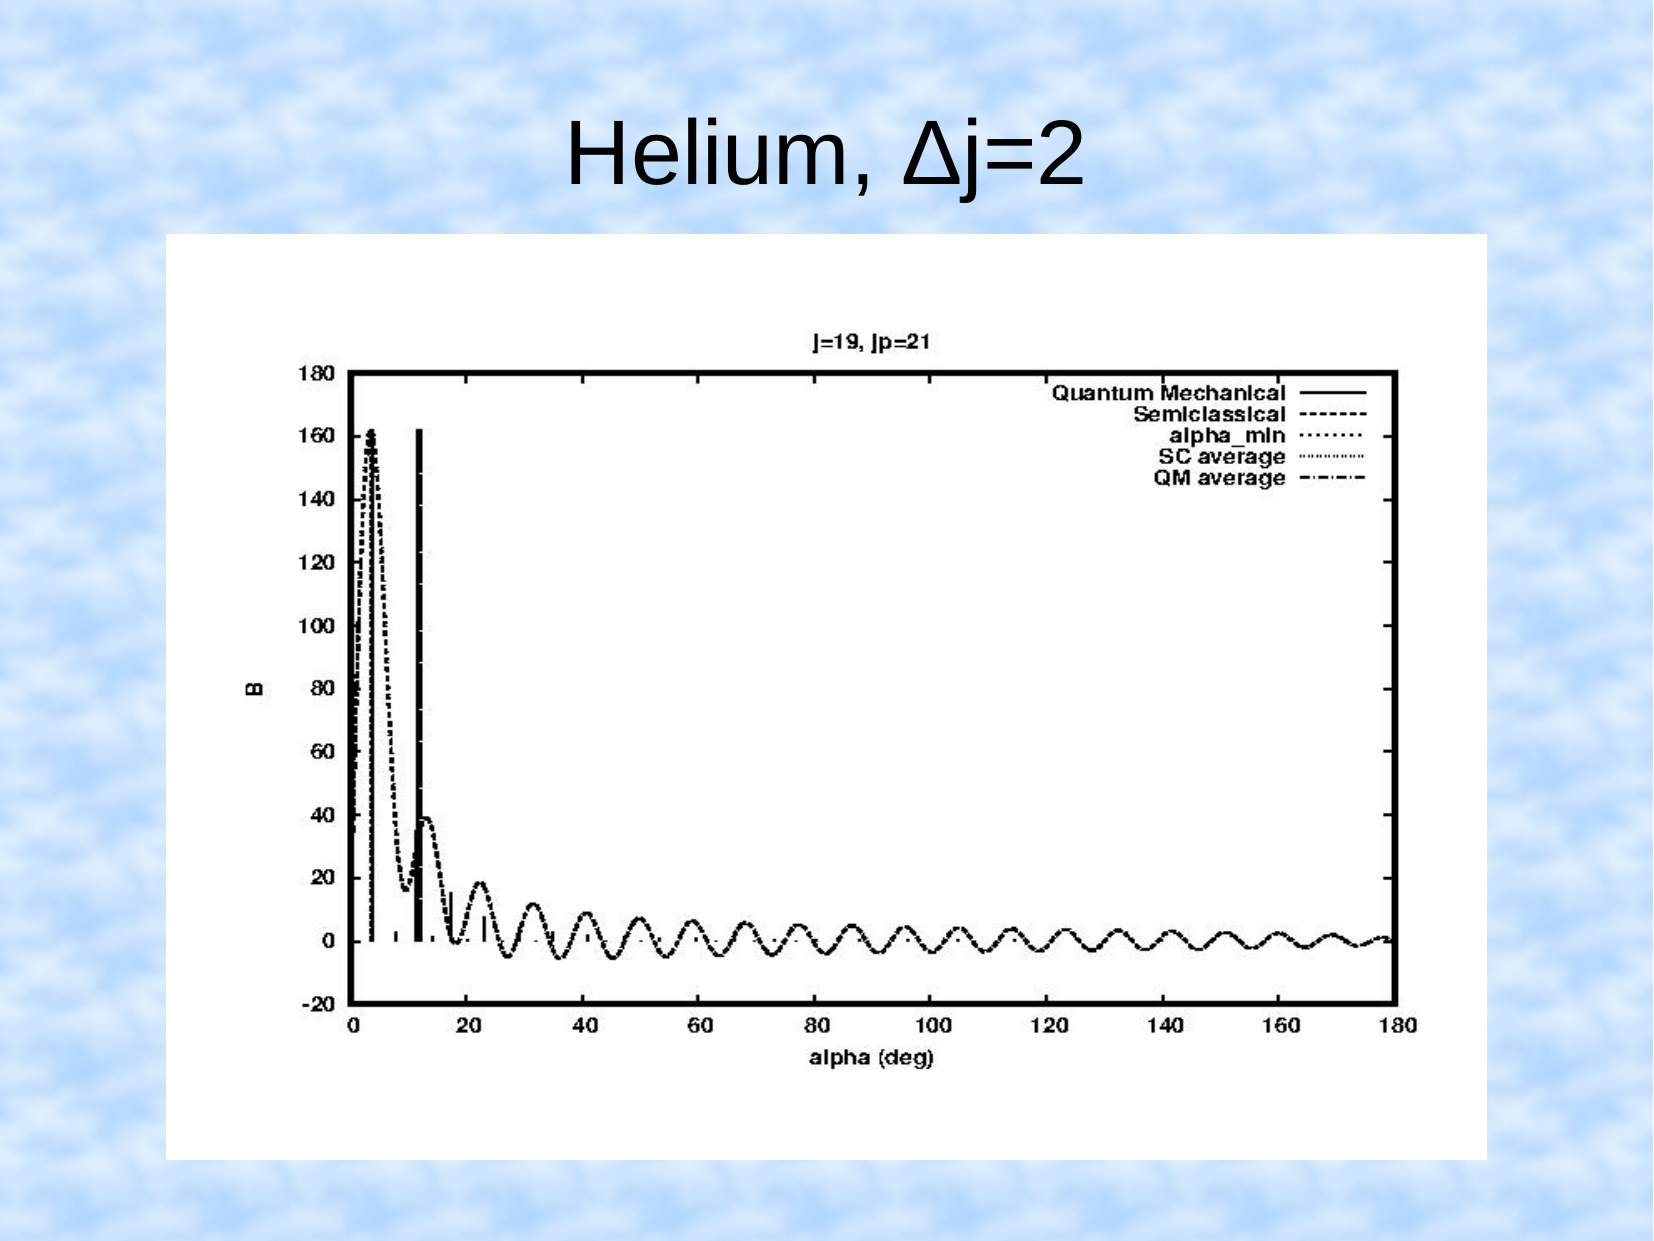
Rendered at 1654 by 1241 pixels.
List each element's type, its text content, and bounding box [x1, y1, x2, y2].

title Helium, Δj=2 [82, 49, 1571, 257]
picture [0, 0, 1654, 1241]
